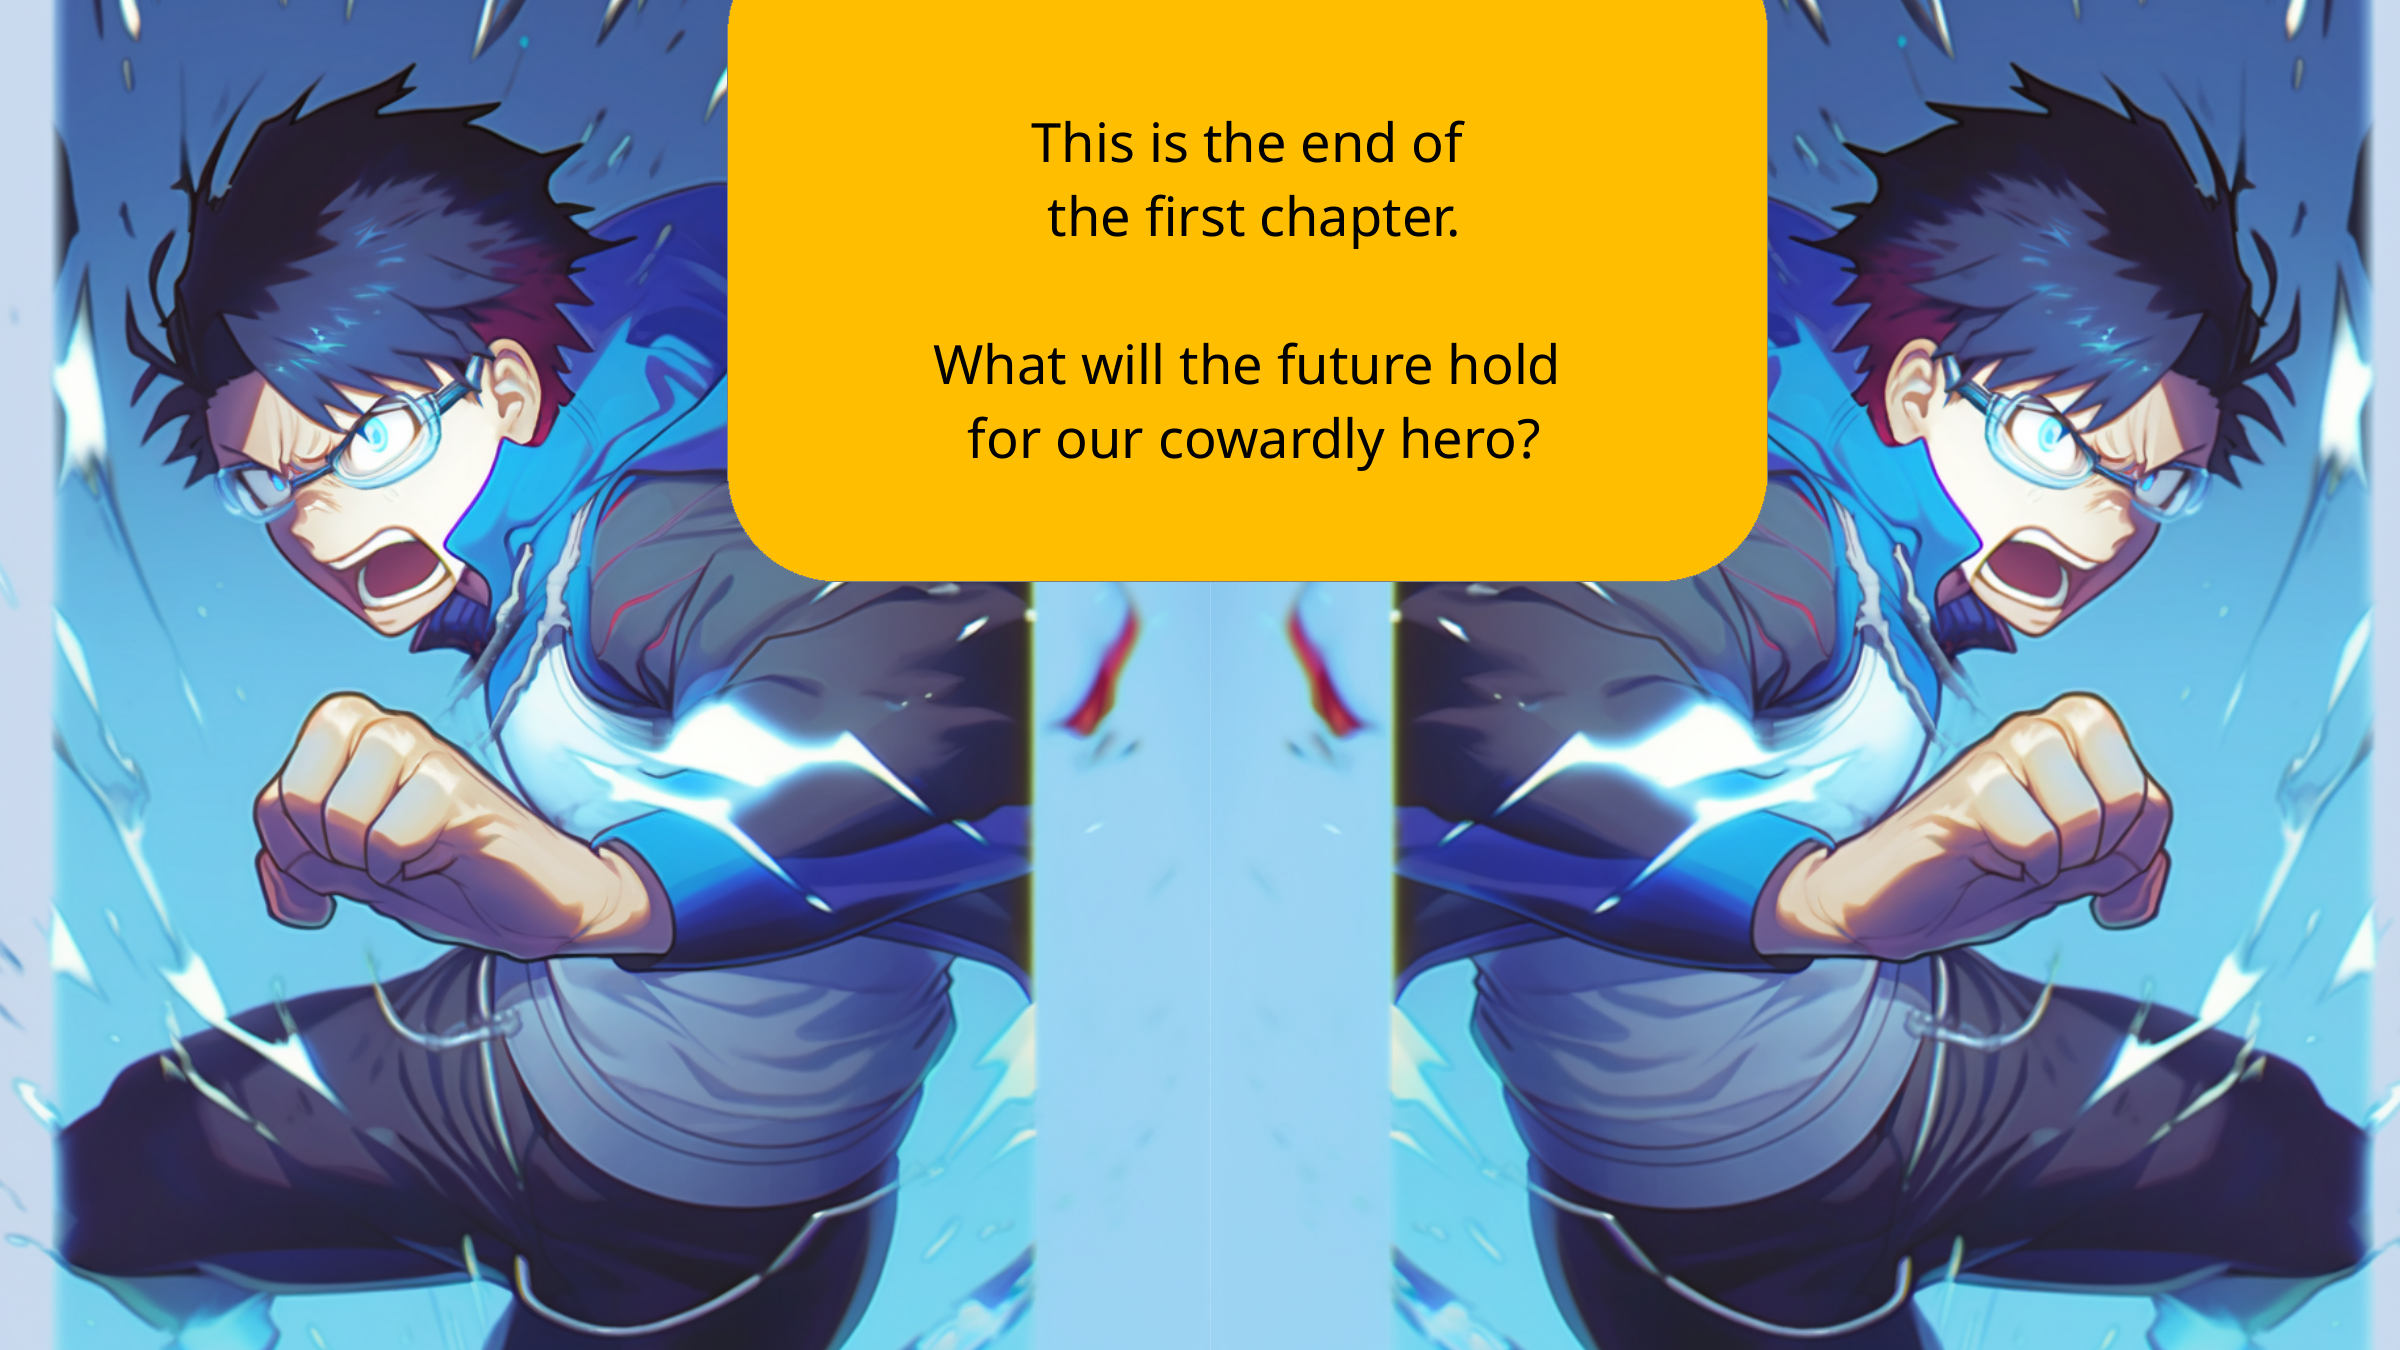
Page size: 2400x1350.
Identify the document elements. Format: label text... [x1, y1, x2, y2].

picture [0, 0, 2400, 1350]
text_box This is the end of the first chapter. What will the future hold for our cowardly hero? [727, 0, 1768, 582]
